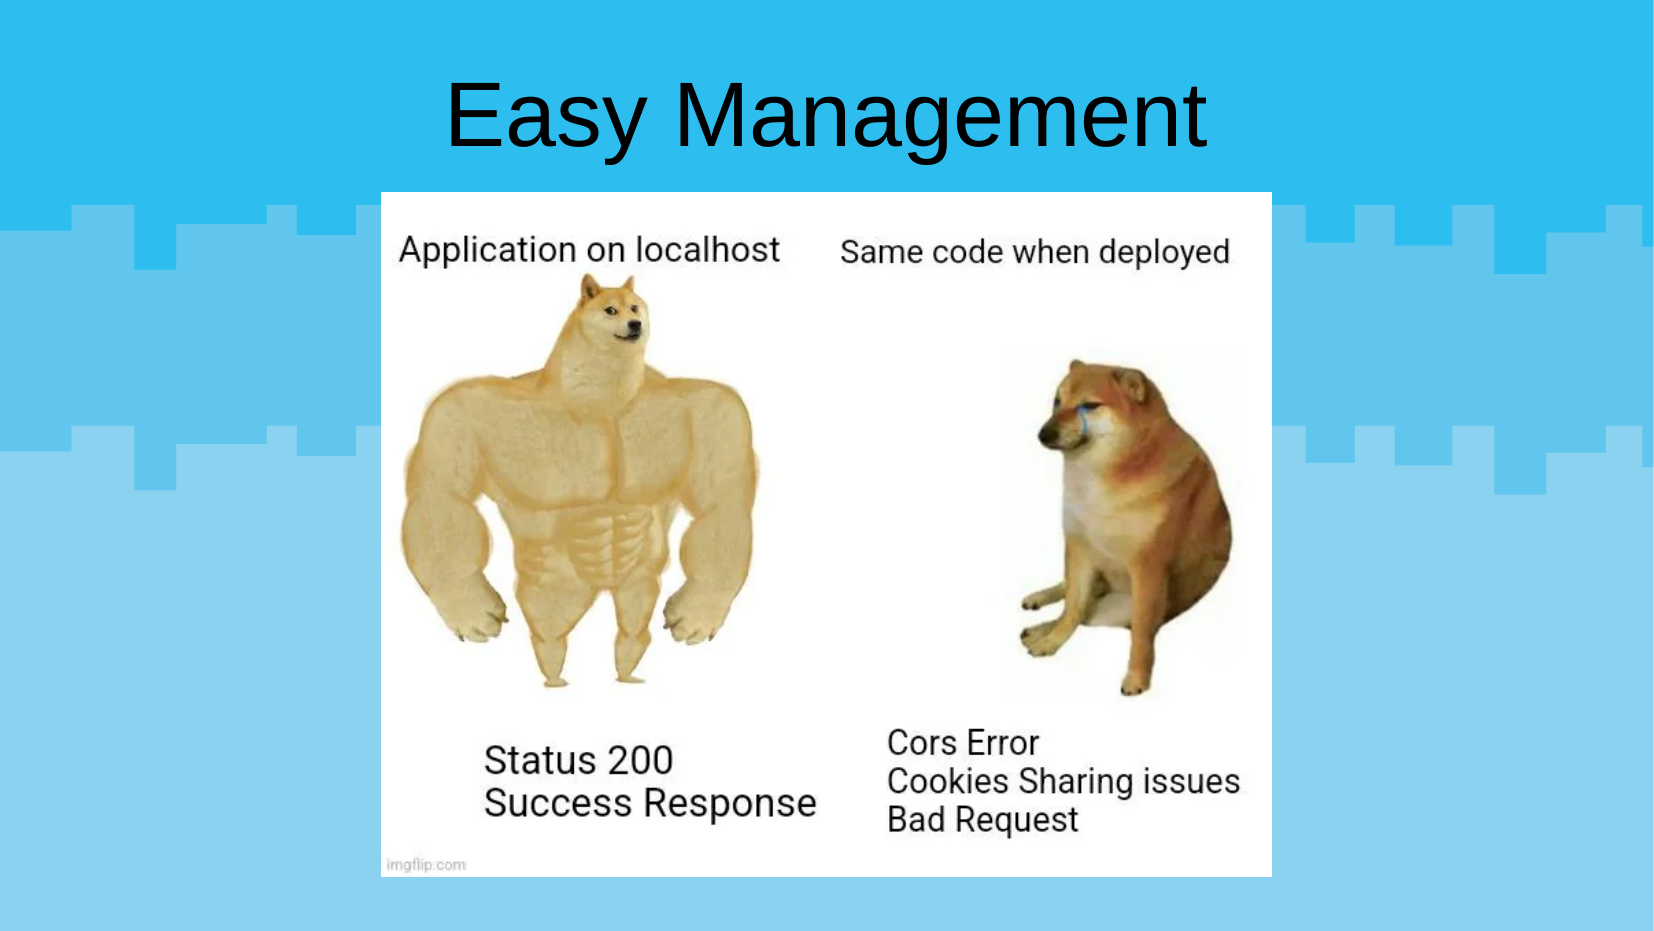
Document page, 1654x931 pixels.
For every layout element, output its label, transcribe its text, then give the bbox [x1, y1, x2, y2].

picture [0, 0, 1654, 931]
title Easy Management [82, 37, 1571, 193]
